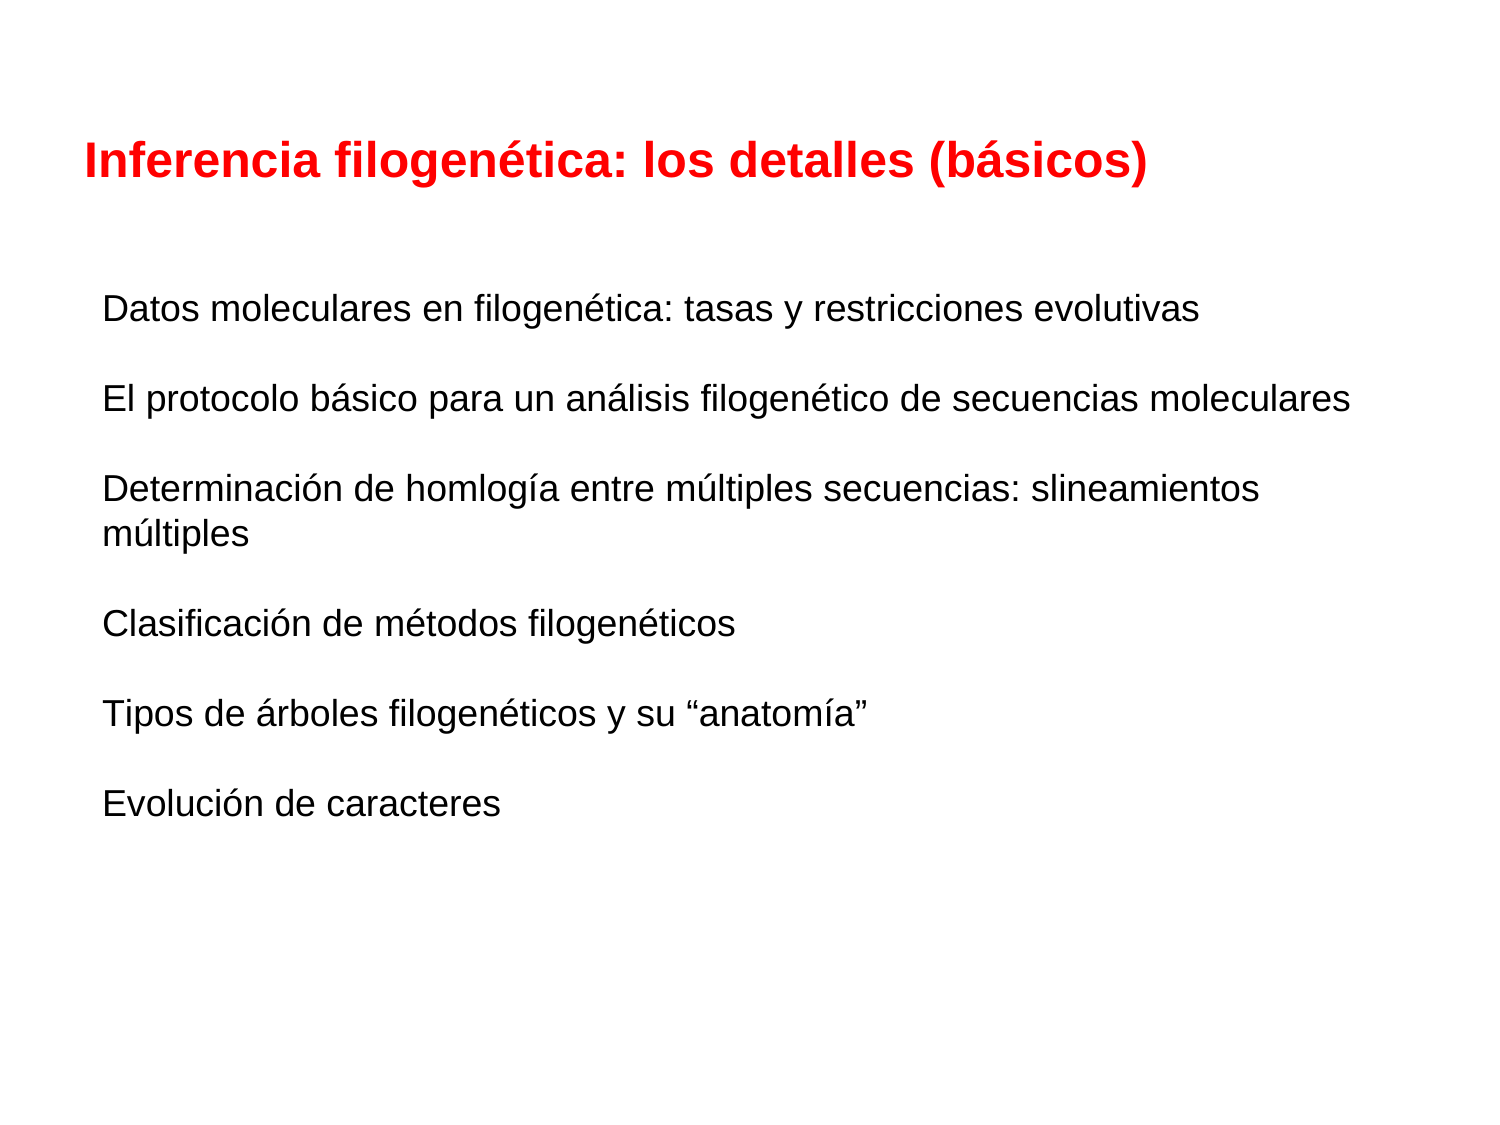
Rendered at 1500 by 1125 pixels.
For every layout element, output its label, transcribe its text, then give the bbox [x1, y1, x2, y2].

text_box Datos moleculares en filogenética: tasas y restricciones evolutivas El protocolo básico para un análisis filogenético de secuencias moleculares Determinación de homlogía entre múltiples secuencias: slineamientos múltiples Clasificación de métodos filogenéticos Tipos de árboles filogenéticos y su “anatomía” Evolución de caracteres [87, 276, 1406, 967]
text_box Inferencia filogenética: los detalles (básicos) [69, 120, 1500, 195]
